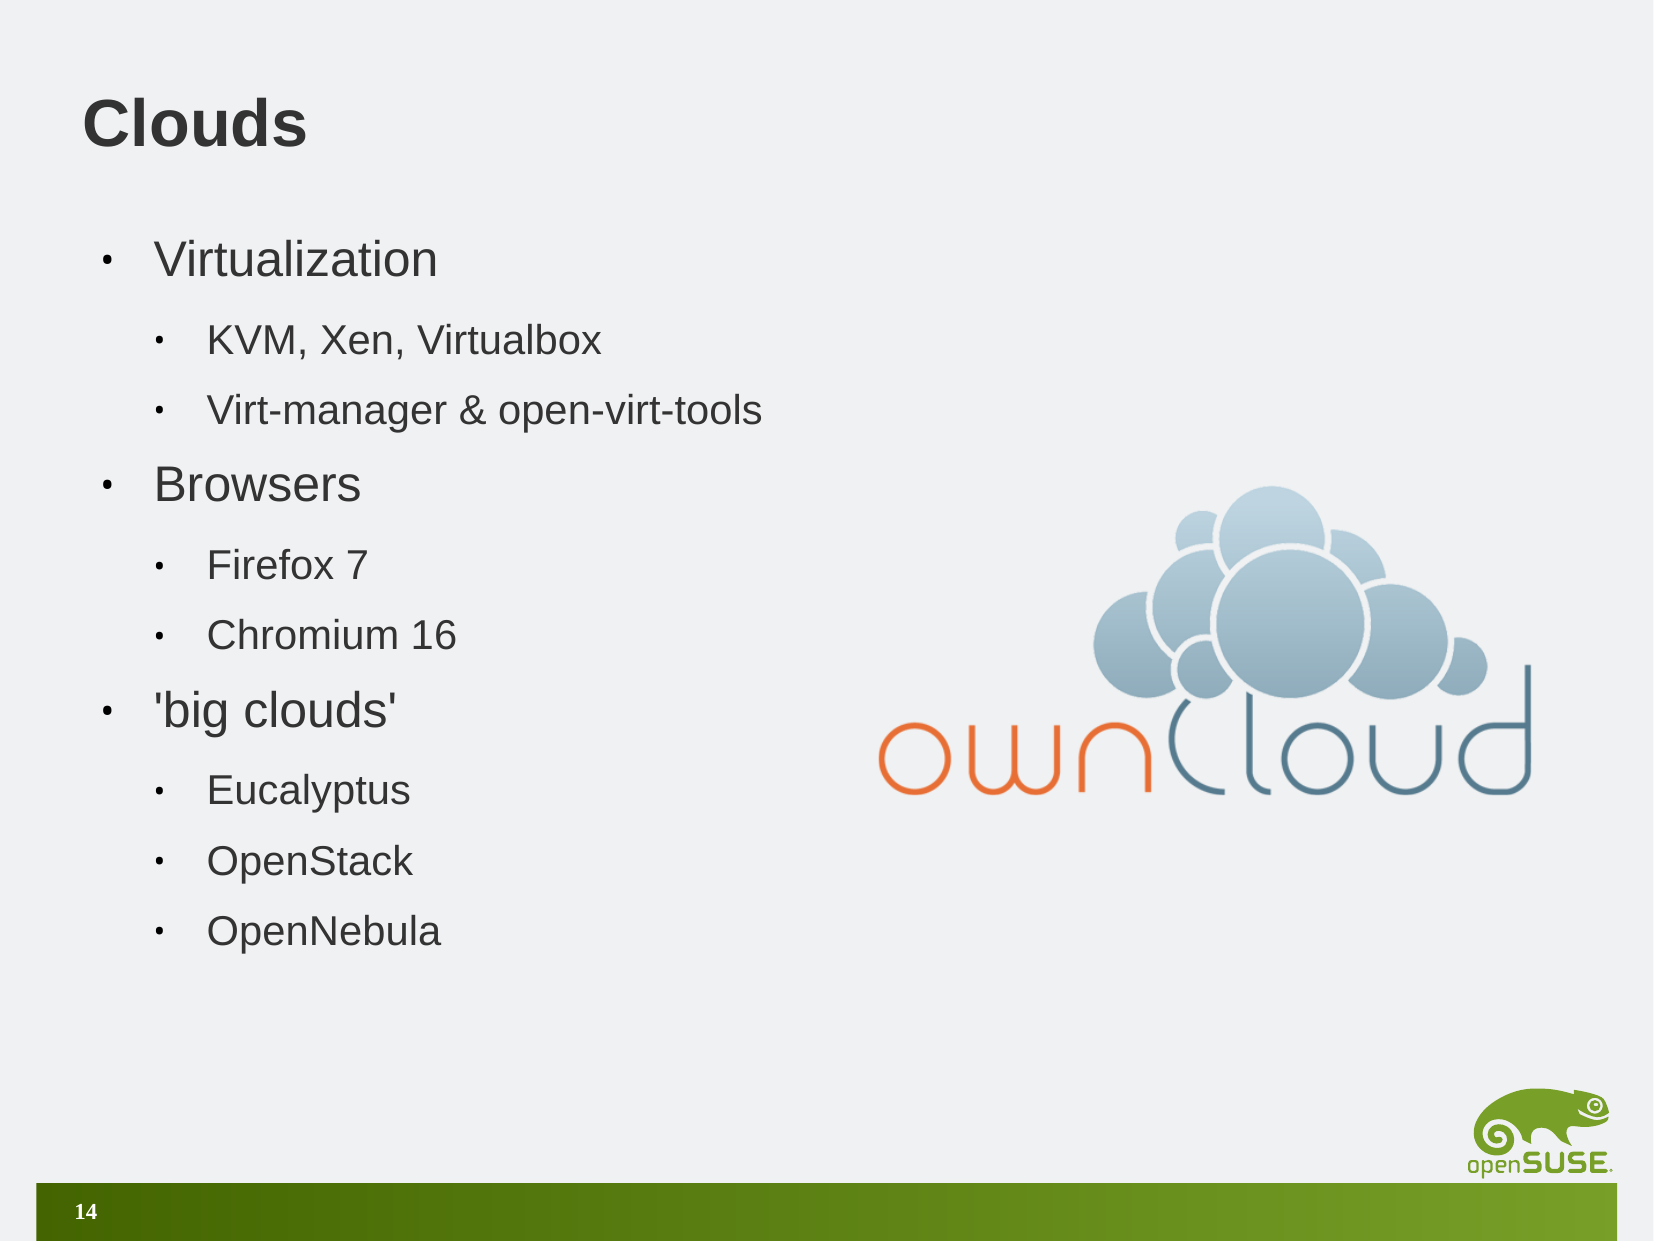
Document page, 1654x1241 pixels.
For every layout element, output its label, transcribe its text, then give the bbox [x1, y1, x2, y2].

list Virtualization KVM, Xen, Virtualbox Virt-manager & open-virt-tools Browsers Firefox 7 Chromium 16 'big clouds' Eucalyptus OpenStack OpenNebula [82, 231, 809, 1050]
title Clouds [82, 49, 1571, 198]
picture [0, 0, 1654, 1241]
